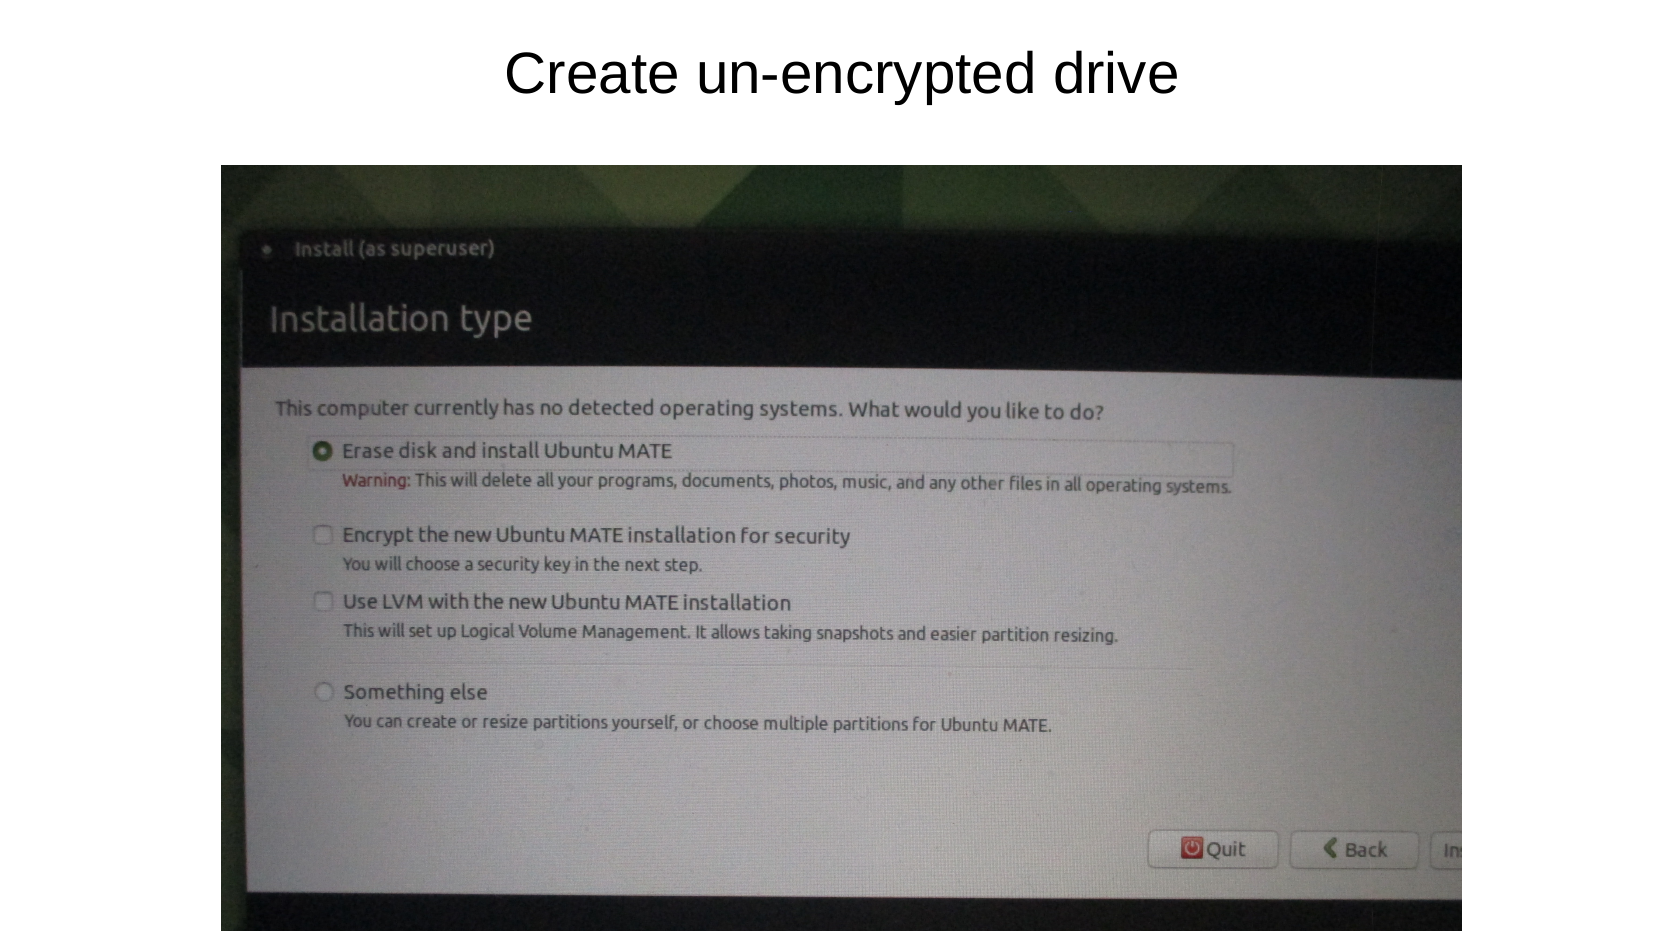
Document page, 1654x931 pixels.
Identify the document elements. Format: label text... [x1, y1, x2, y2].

picture [221, 165, 1462, 931]
title Create un-encrypted drive [30, 26, 1621, 121]
